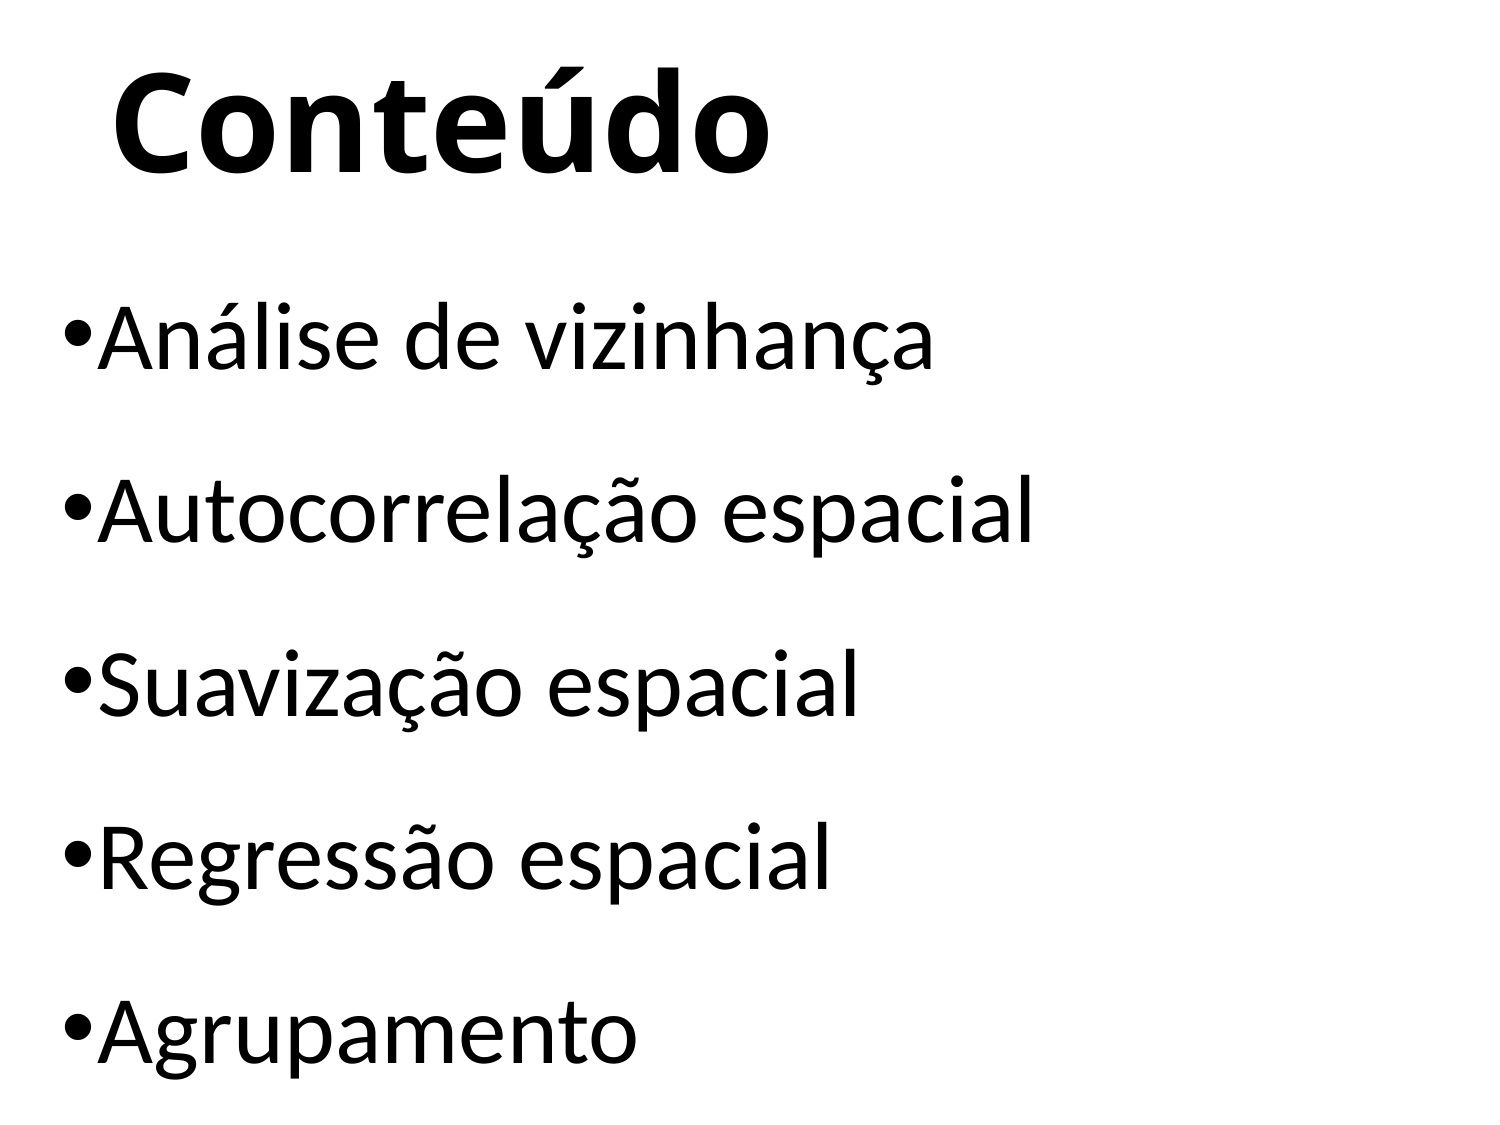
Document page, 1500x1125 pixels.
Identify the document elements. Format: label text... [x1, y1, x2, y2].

title Conteúdo [93, 19, 1388, 237]
list Análise de vizinhança Autocorrelação espacial Suavização espacial Regressão espacial Agrupamento [46, 278, 1448, 1096]
